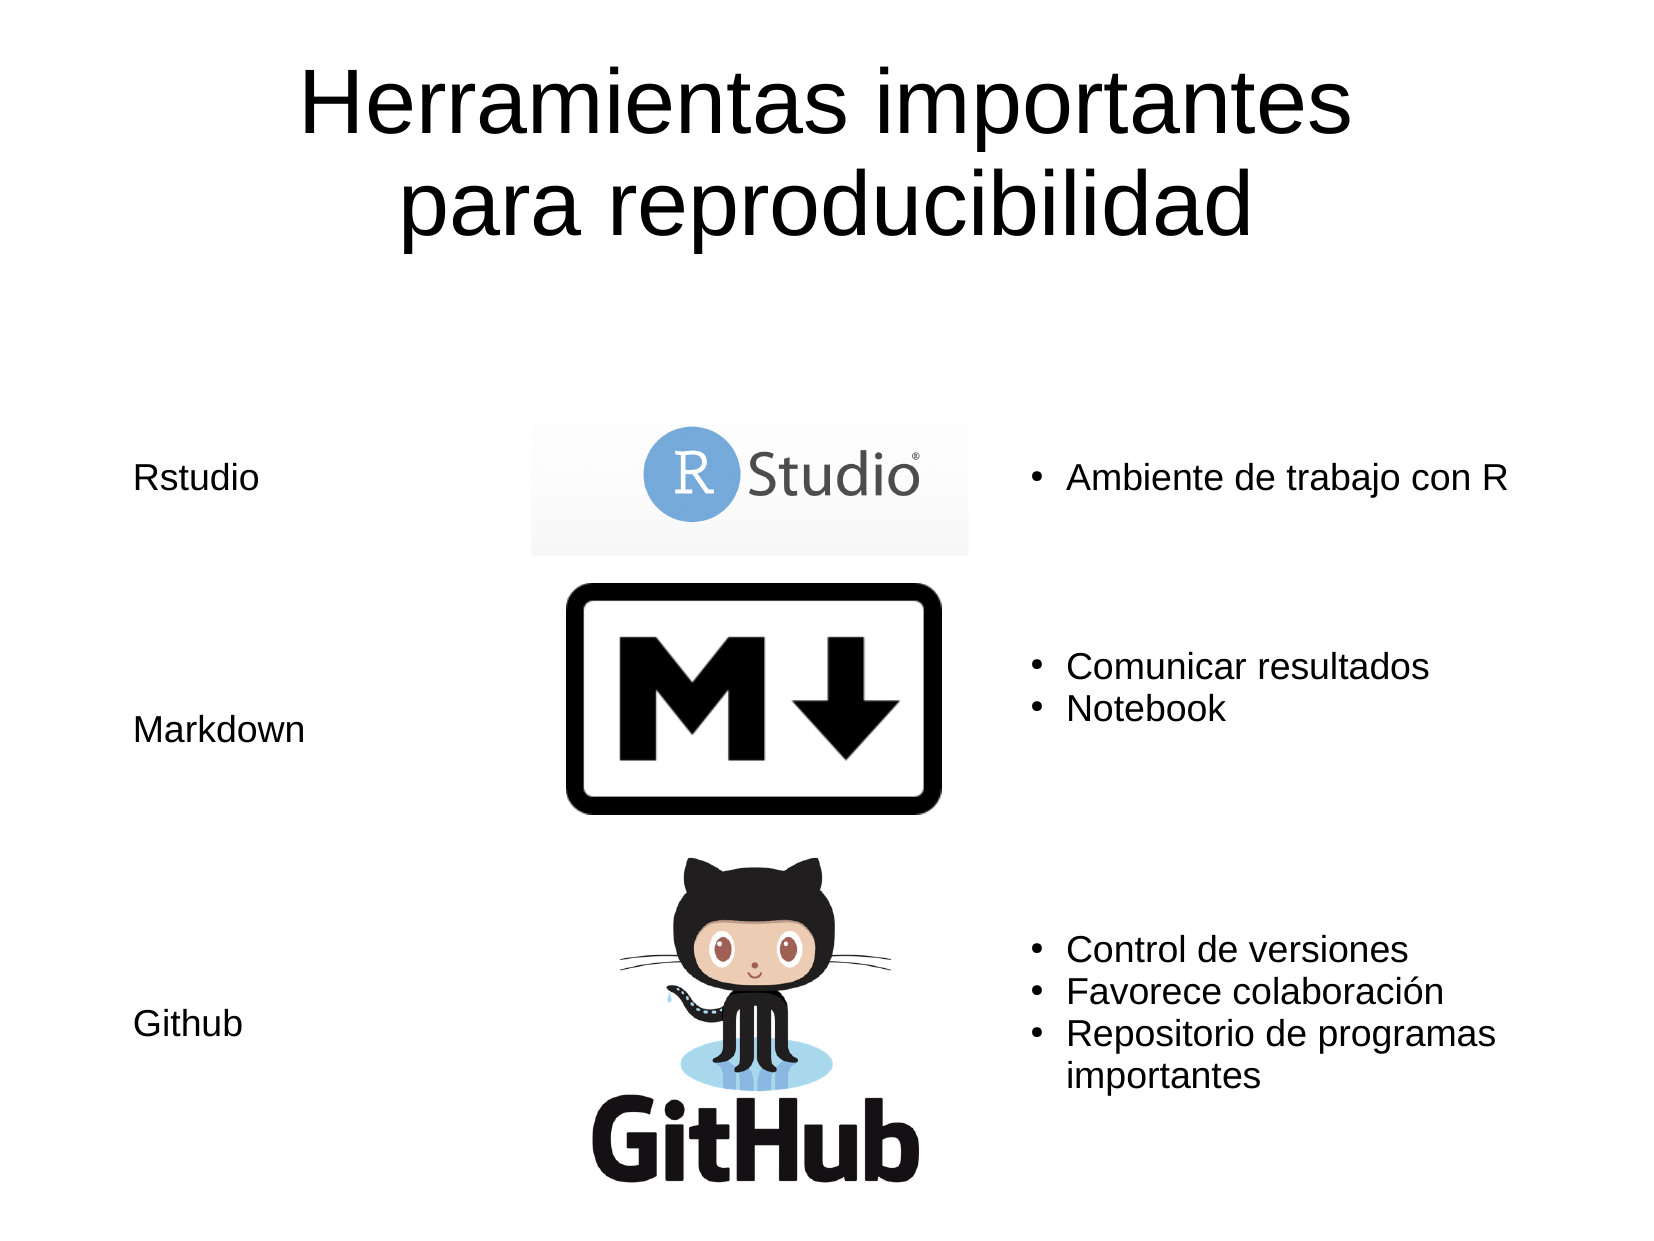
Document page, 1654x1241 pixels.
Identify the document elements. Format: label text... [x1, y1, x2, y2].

text_box Rstudio Markdown Github [118, 448, 321, 1052]
text_box Comunicar resultados Notebook [1015, 637, 1445, 737]
text_box Ambiente de trabajo con R [1015, 448, 1524, 506]
picture [566, 583, 942, 815]
picture [507, 850, 1004, 1217]
text_box Control de versiones Favorece colaboración Repositorio de programas importantes [1015, 921, 1512, 1105]
picture [531, 389, 969, 556]
title Herramientas importantes para reproducibilidad [82, 49, 1571, 257]
